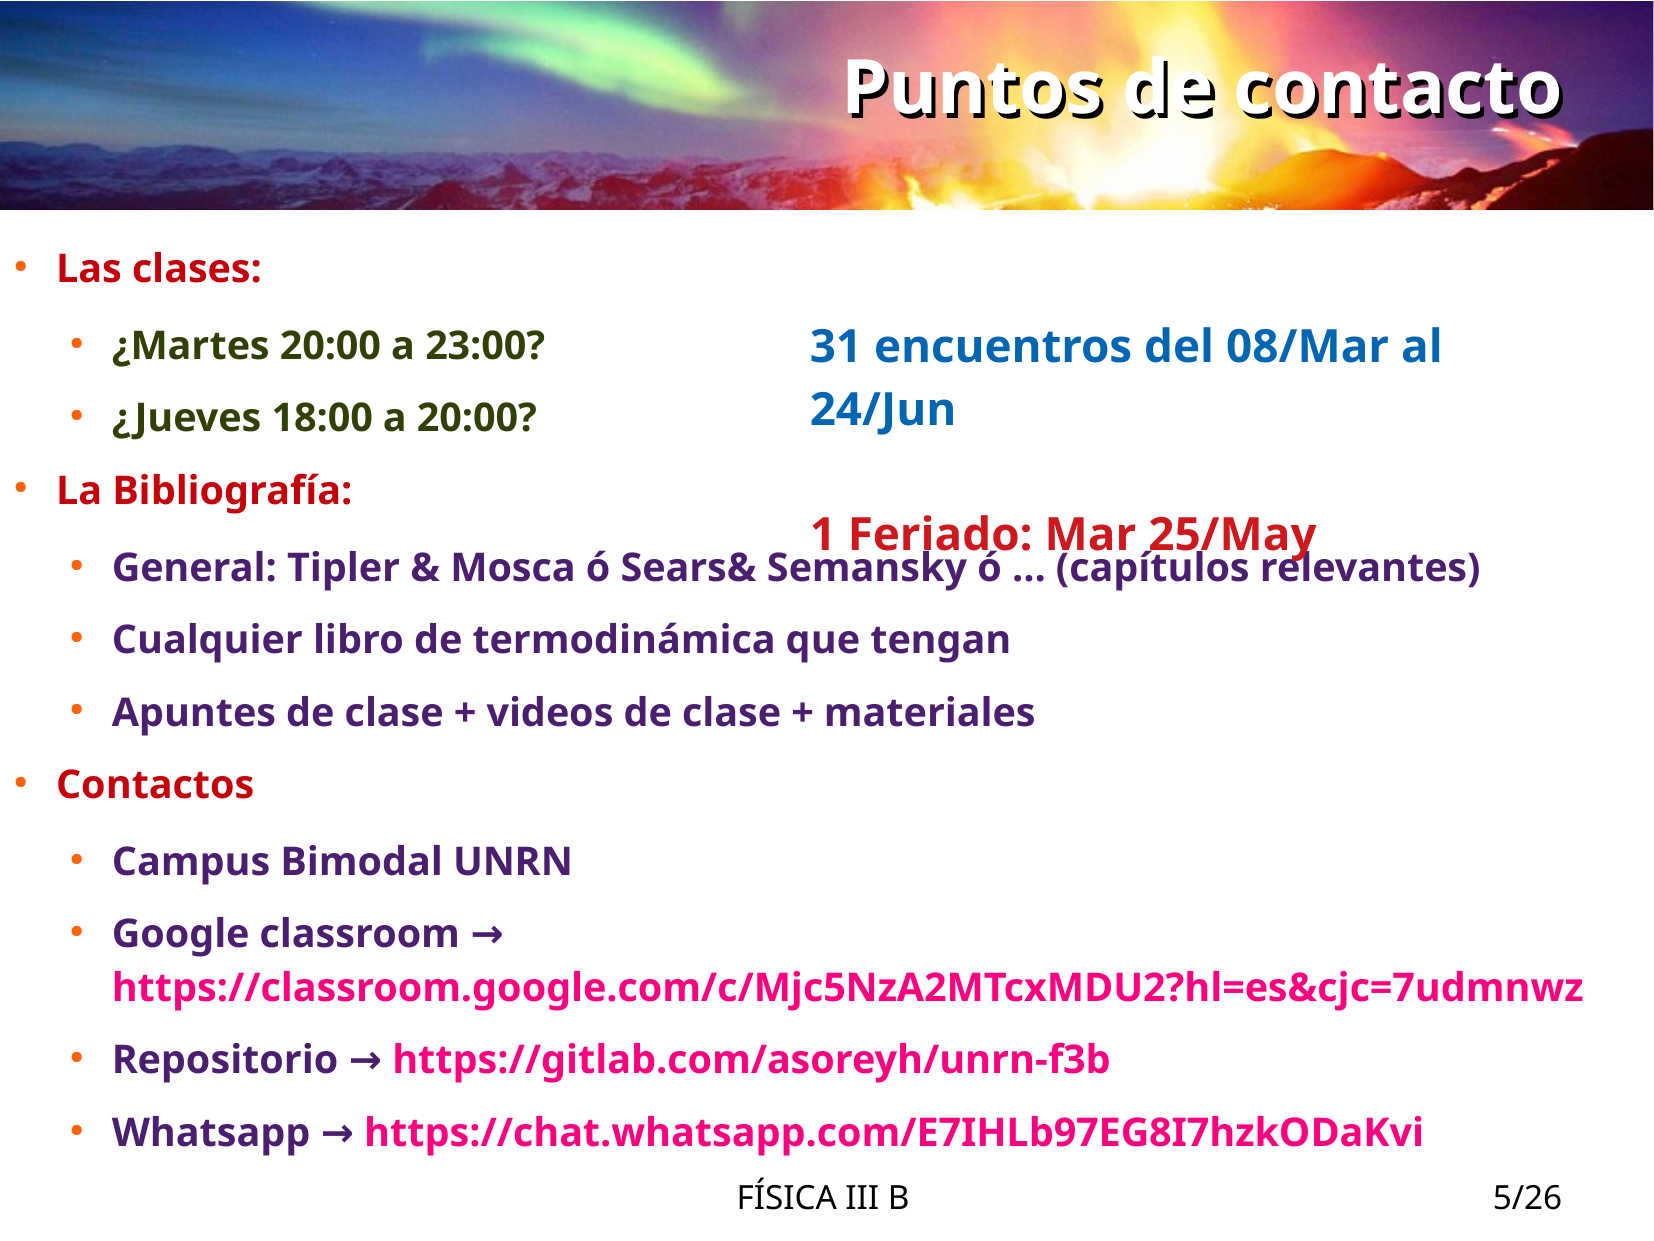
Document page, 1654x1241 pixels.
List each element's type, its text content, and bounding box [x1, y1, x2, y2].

list Las clases: ¿Martes 20:00 a 23:00? ¿Jueves 18:00 a 20:00? La Bibliografía: General: Tipler & Mosca ó Sears& Semansky ó … (capítulos relevantes) Cualquier libro de termodinámica que tengan Apuntes de clase + videos de clase + materiales Contactos Campus Bimodal UNRN Google classroom → https://classroom.google.com/c/Mjc5NzA2MTcxMDU2?hl=es&cjc=7udmnwz Repositorio → https://gitlab.com/asoreyh/unrn-f3b Whatsapp → https://chat.whatsapp.com/E7IHLb97EG8I7hzkODaKvi [0, 240, 1636, 1171]
picture [0, 1, 1654, 210]
title Puntos de contacto [75, 19, 1564, 151]
text_box 31 encuentros del 08/Mar al 24/Jun 1 Feriado: Mar 25/May [795, 306, 1576, 535]
